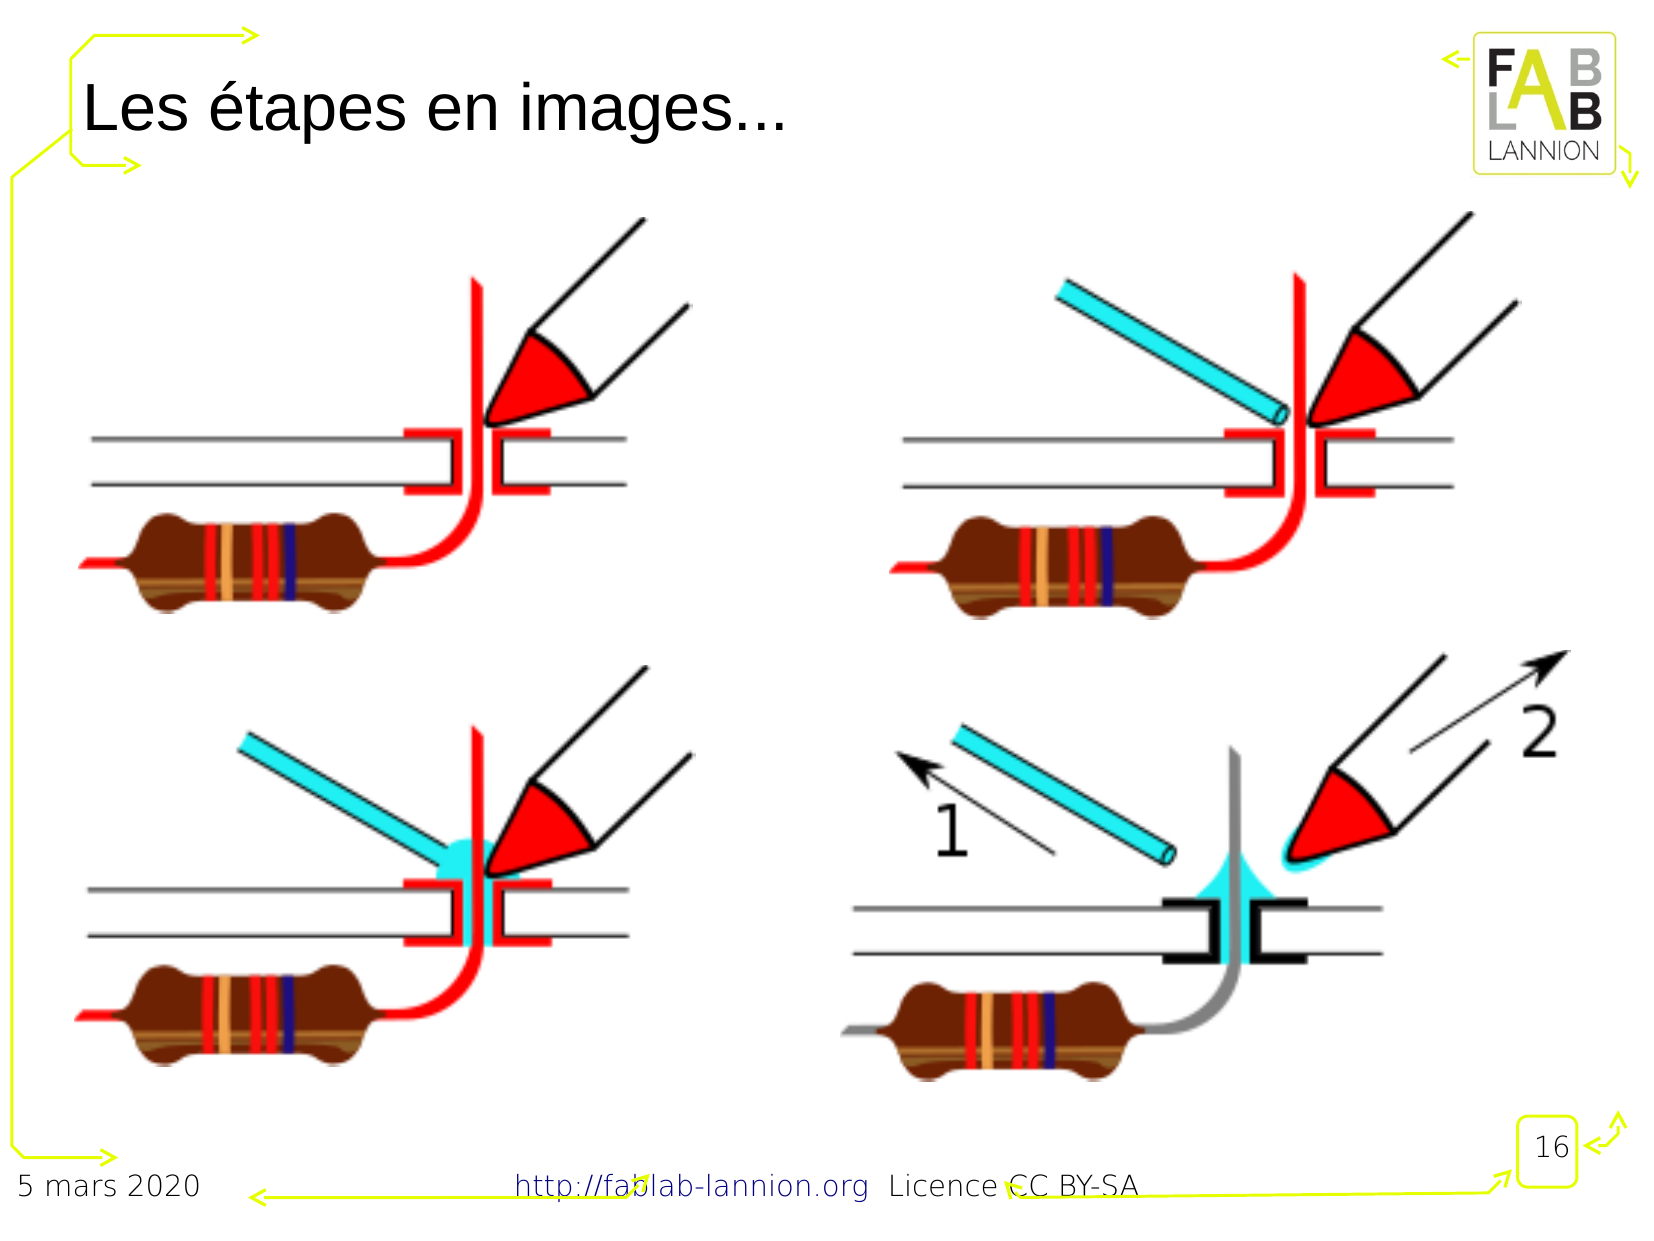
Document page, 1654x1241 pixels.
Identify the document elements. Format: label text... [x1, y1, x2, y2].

picture [74, 665, 696, 1067]
title Les étapes en images... [82, 49, 1441, 166]
picture [840, 650, 1571, 1082]
picture [889, 211, 1522, 620]
picture [78, 217, 693, 614]
picture [1470, 29, 1619, 178]
